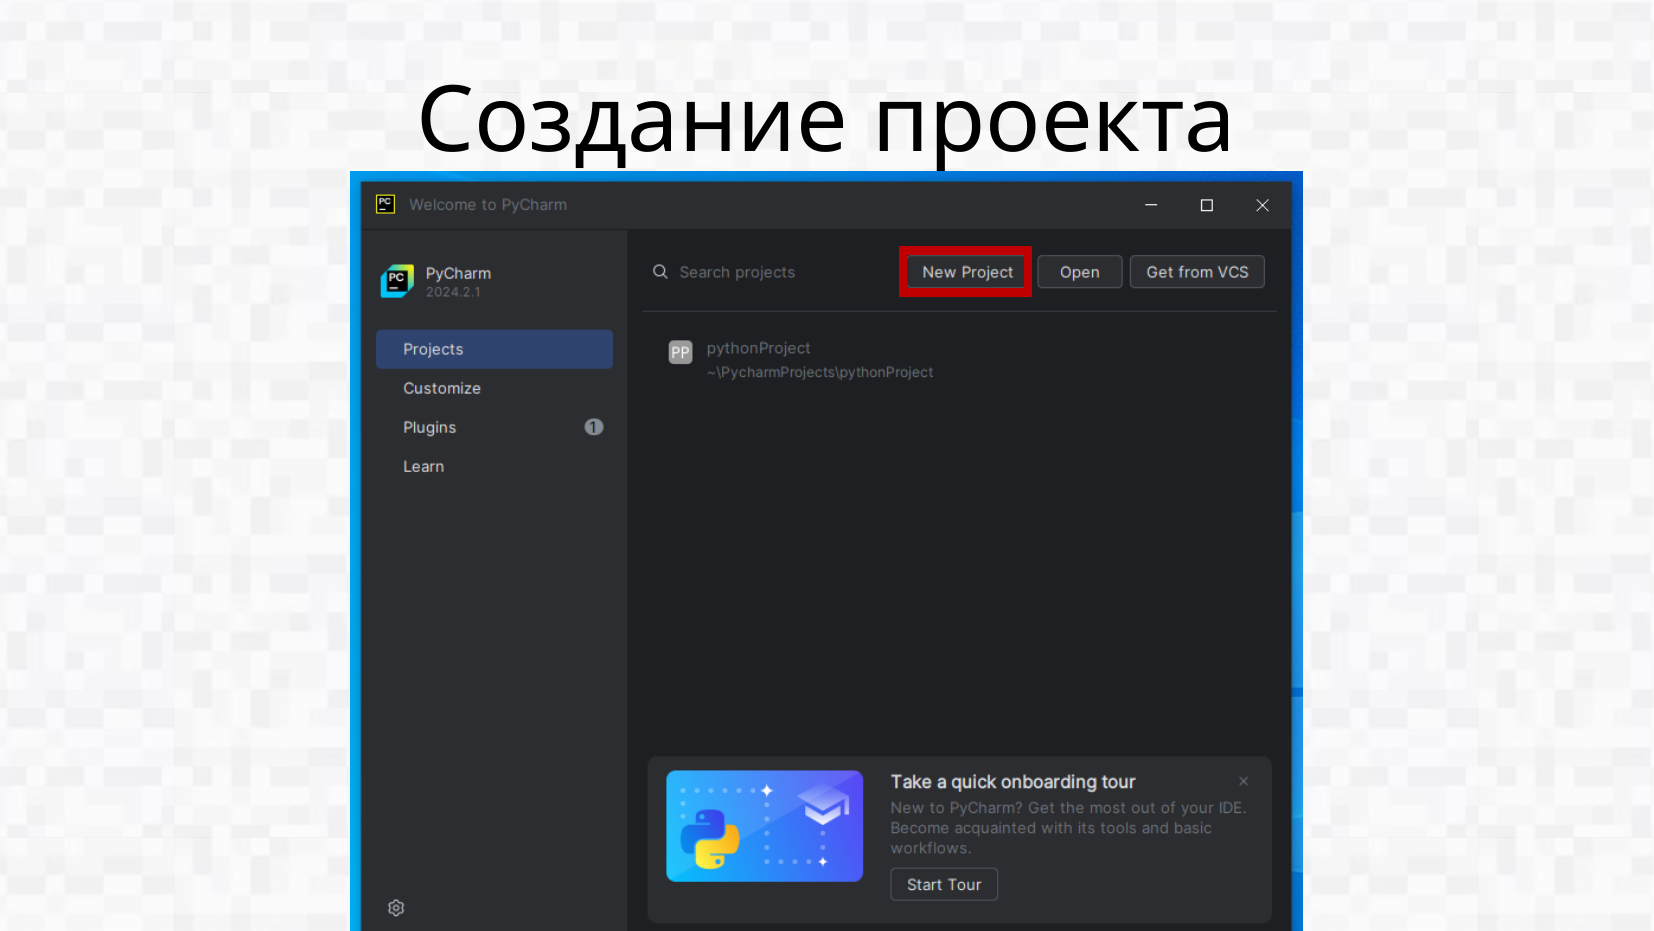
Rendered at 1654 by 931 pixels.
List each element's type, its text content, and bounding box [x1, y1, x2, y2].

picture [0, 0, 1654, 931]
title Создание проекта [82, 37, 1571, 193]
